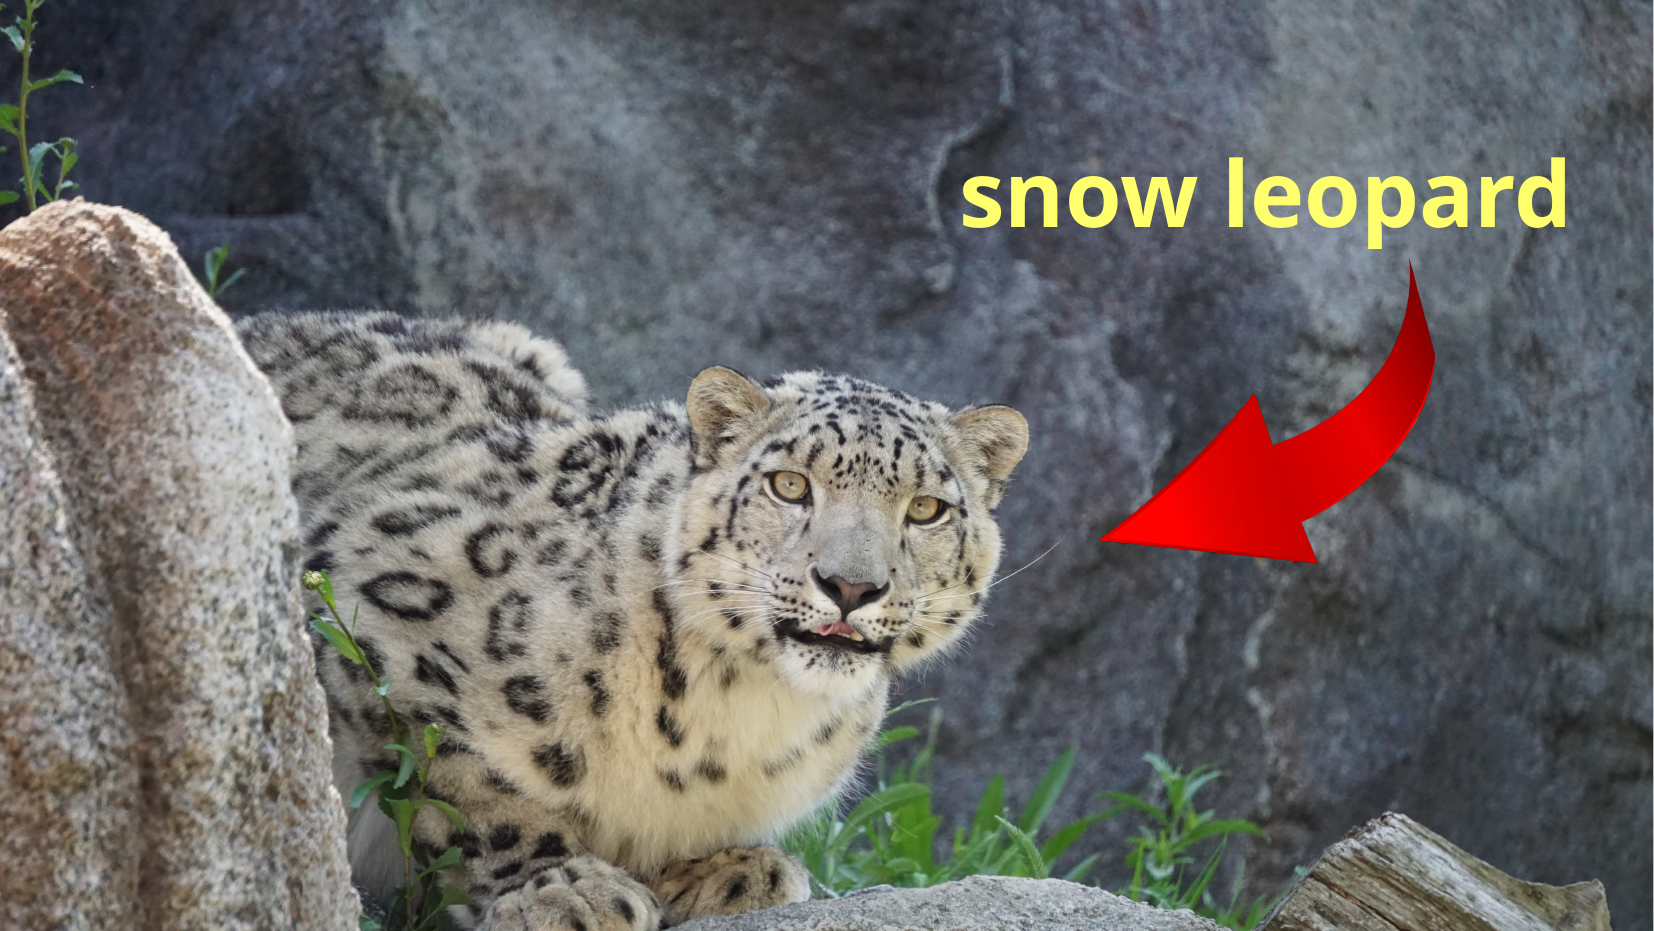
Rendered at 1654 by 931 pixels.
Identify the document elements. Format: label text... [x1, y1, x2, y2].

text_box snow leopard [944, 122, 1164, 237]
text_box snow leopard [1296, 122, 1541, 237]
picture [0, 0, 1654, 931]
